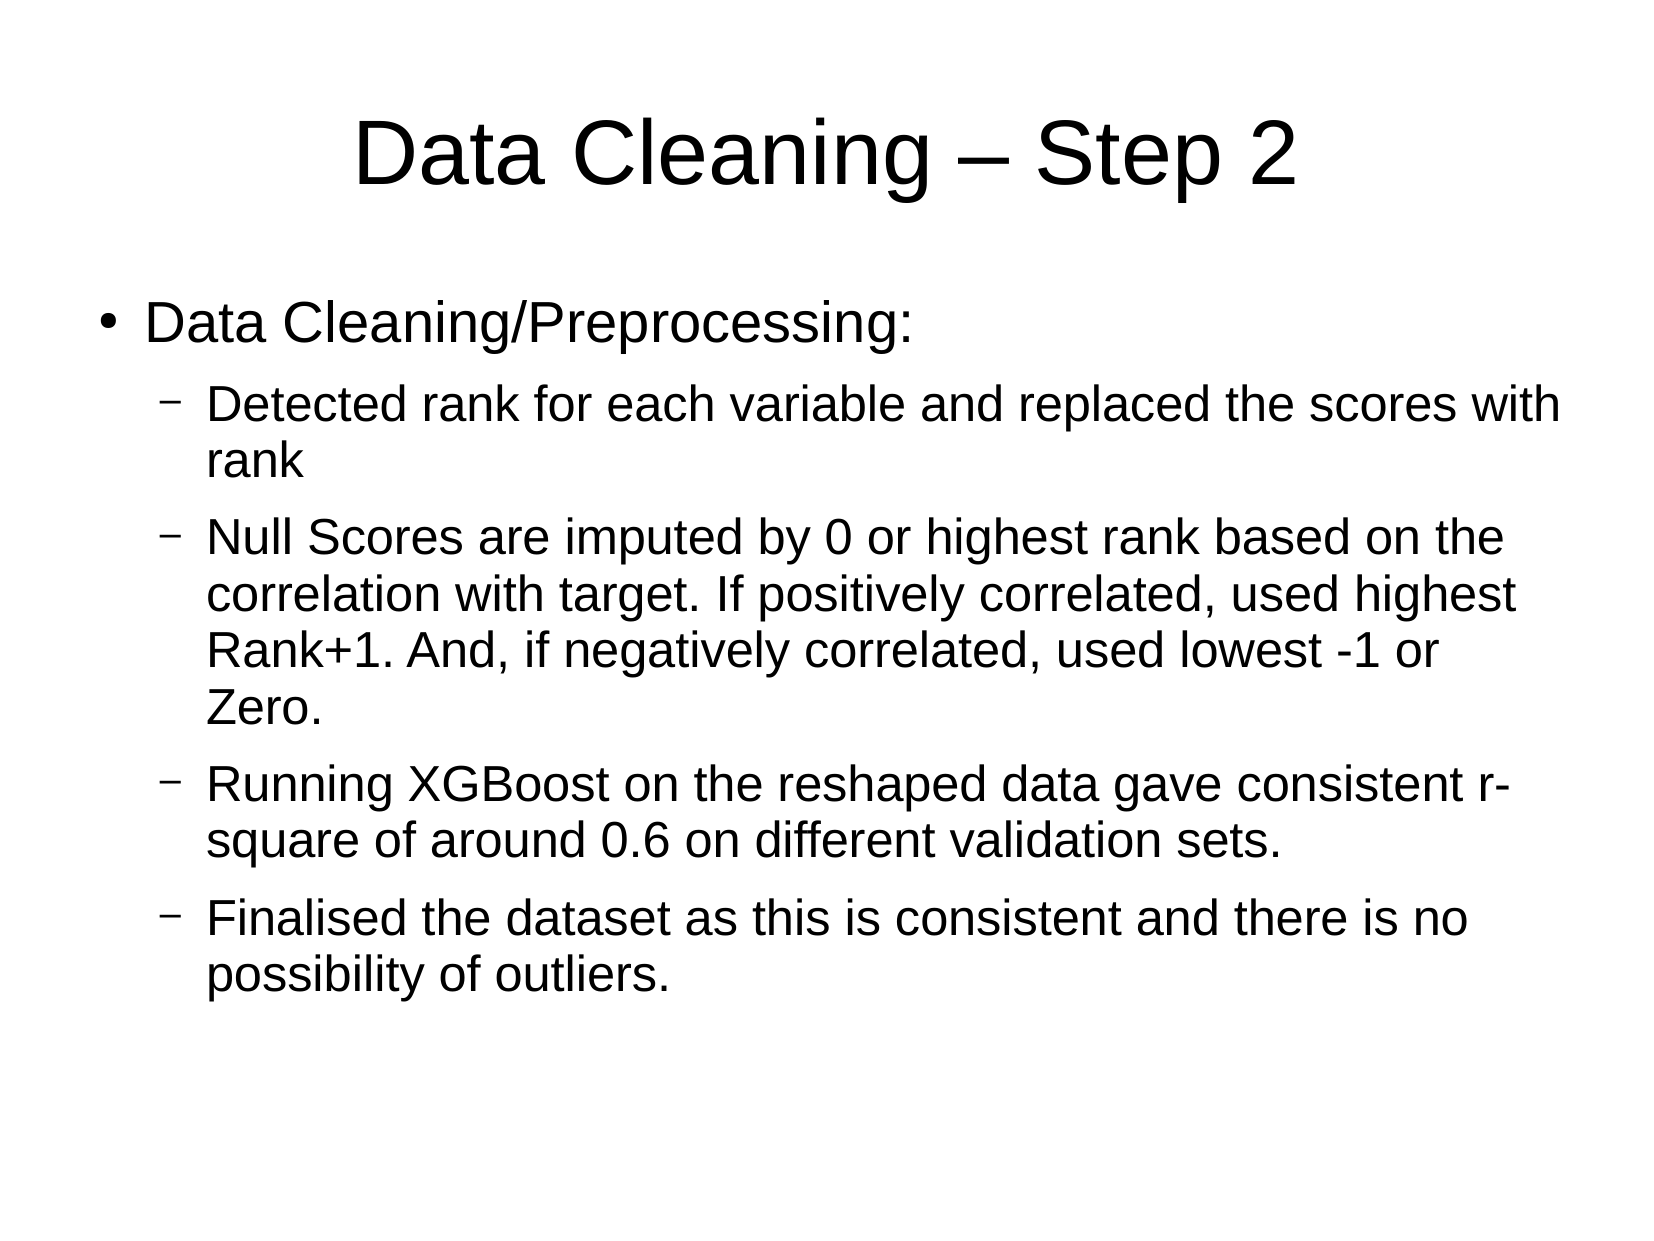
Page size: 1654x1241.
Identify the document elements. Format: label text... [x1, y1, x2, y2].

list Data Cleaning/Preprocessing: Detected rank for each variable and replaced the scores with rank Null Scores are imputed by 0 or highest rank based on the correlation with target. If positively correlated, used highest Rank+1. And, if negatively correlated, used lowest -1 or Zero. Running XGBoost on the reshaped data gave consistent r-square of around 0.6 on different validation sets. Finalised the dataset as this is consistent and there is no possibility of outliers. [82, 290, 1571, 1010]
title Data Cleaning – Step 2 [82, 49, 1571, 257]
